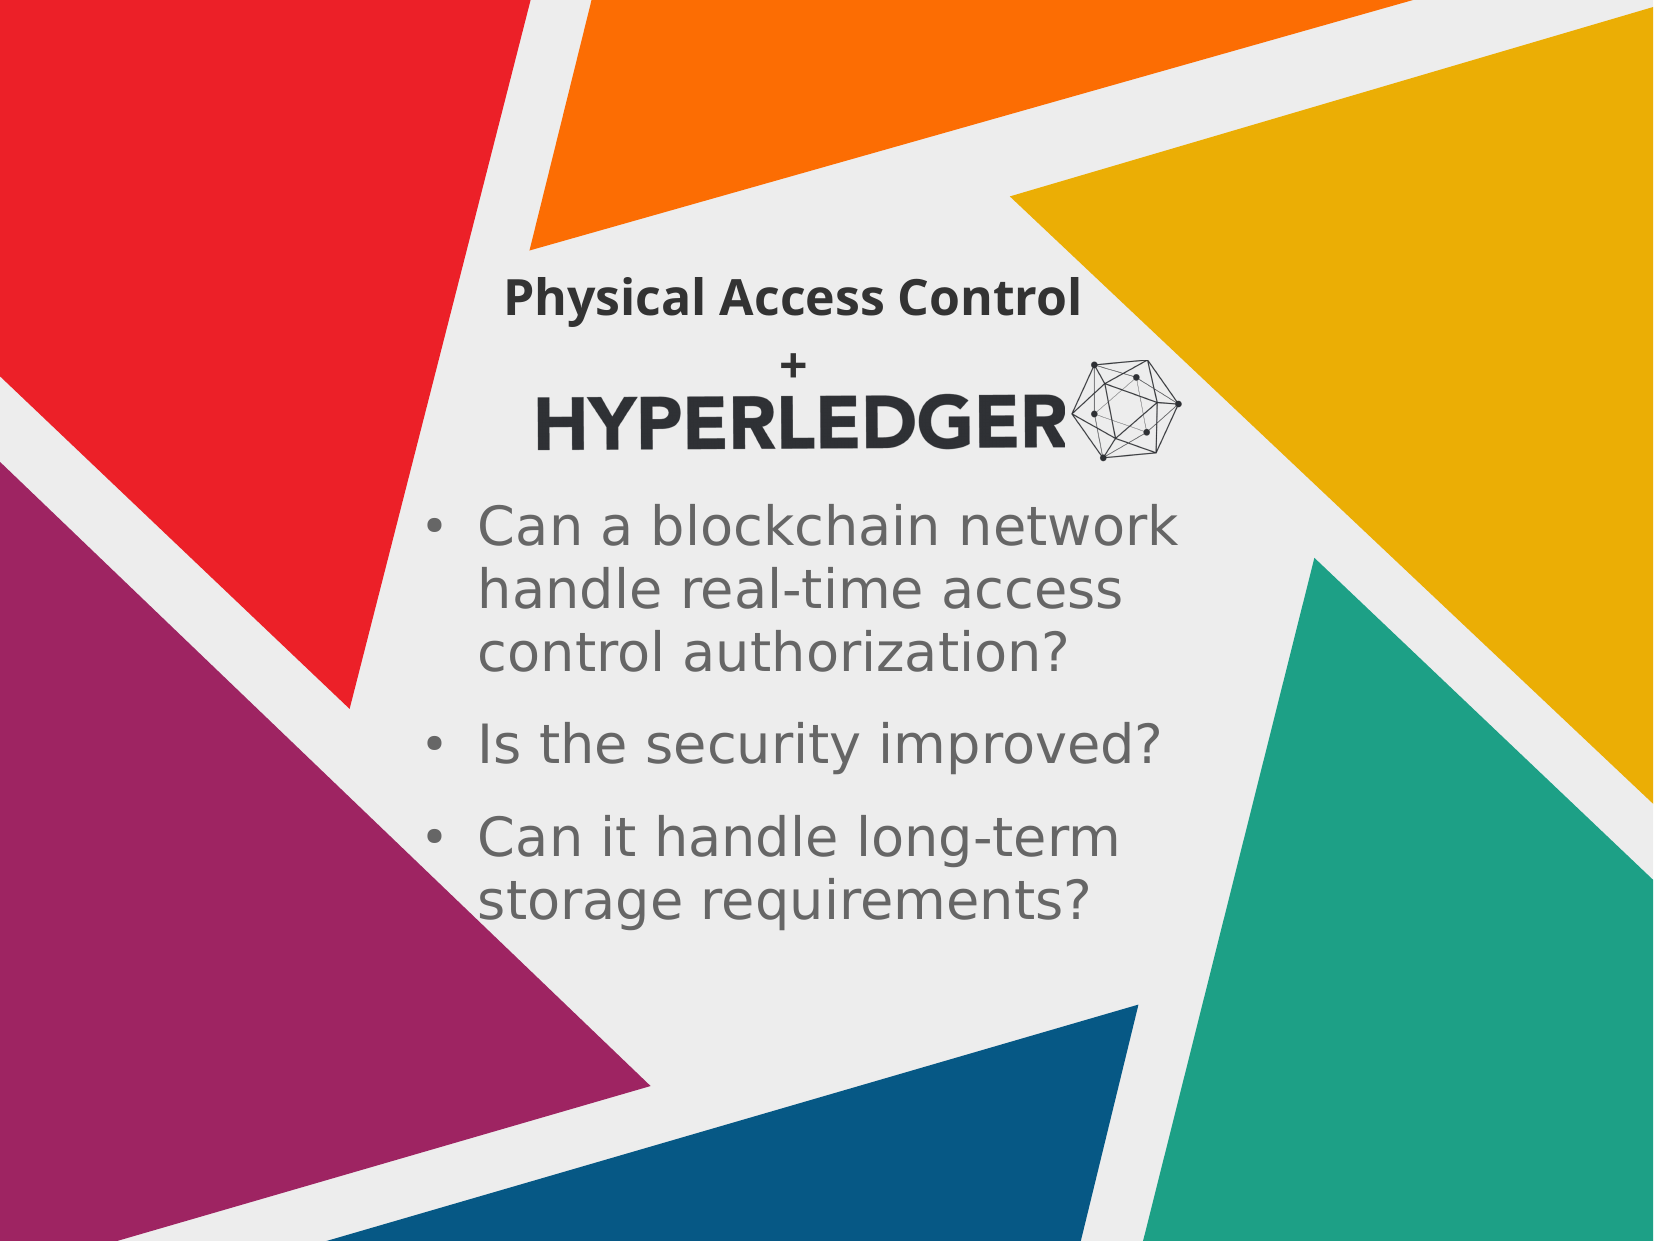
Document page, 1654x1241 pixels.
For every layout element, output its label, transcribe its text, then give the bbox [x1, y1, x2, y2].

picture [525, 360, 1186, 467]
list Can a blockchain network handle real-time access control authorization? Is the security improved? Can it handle long-term storage requirements? [407, 495, 1291, 1052]
title Physical Access Control + [435, 226, 1152, 434]
